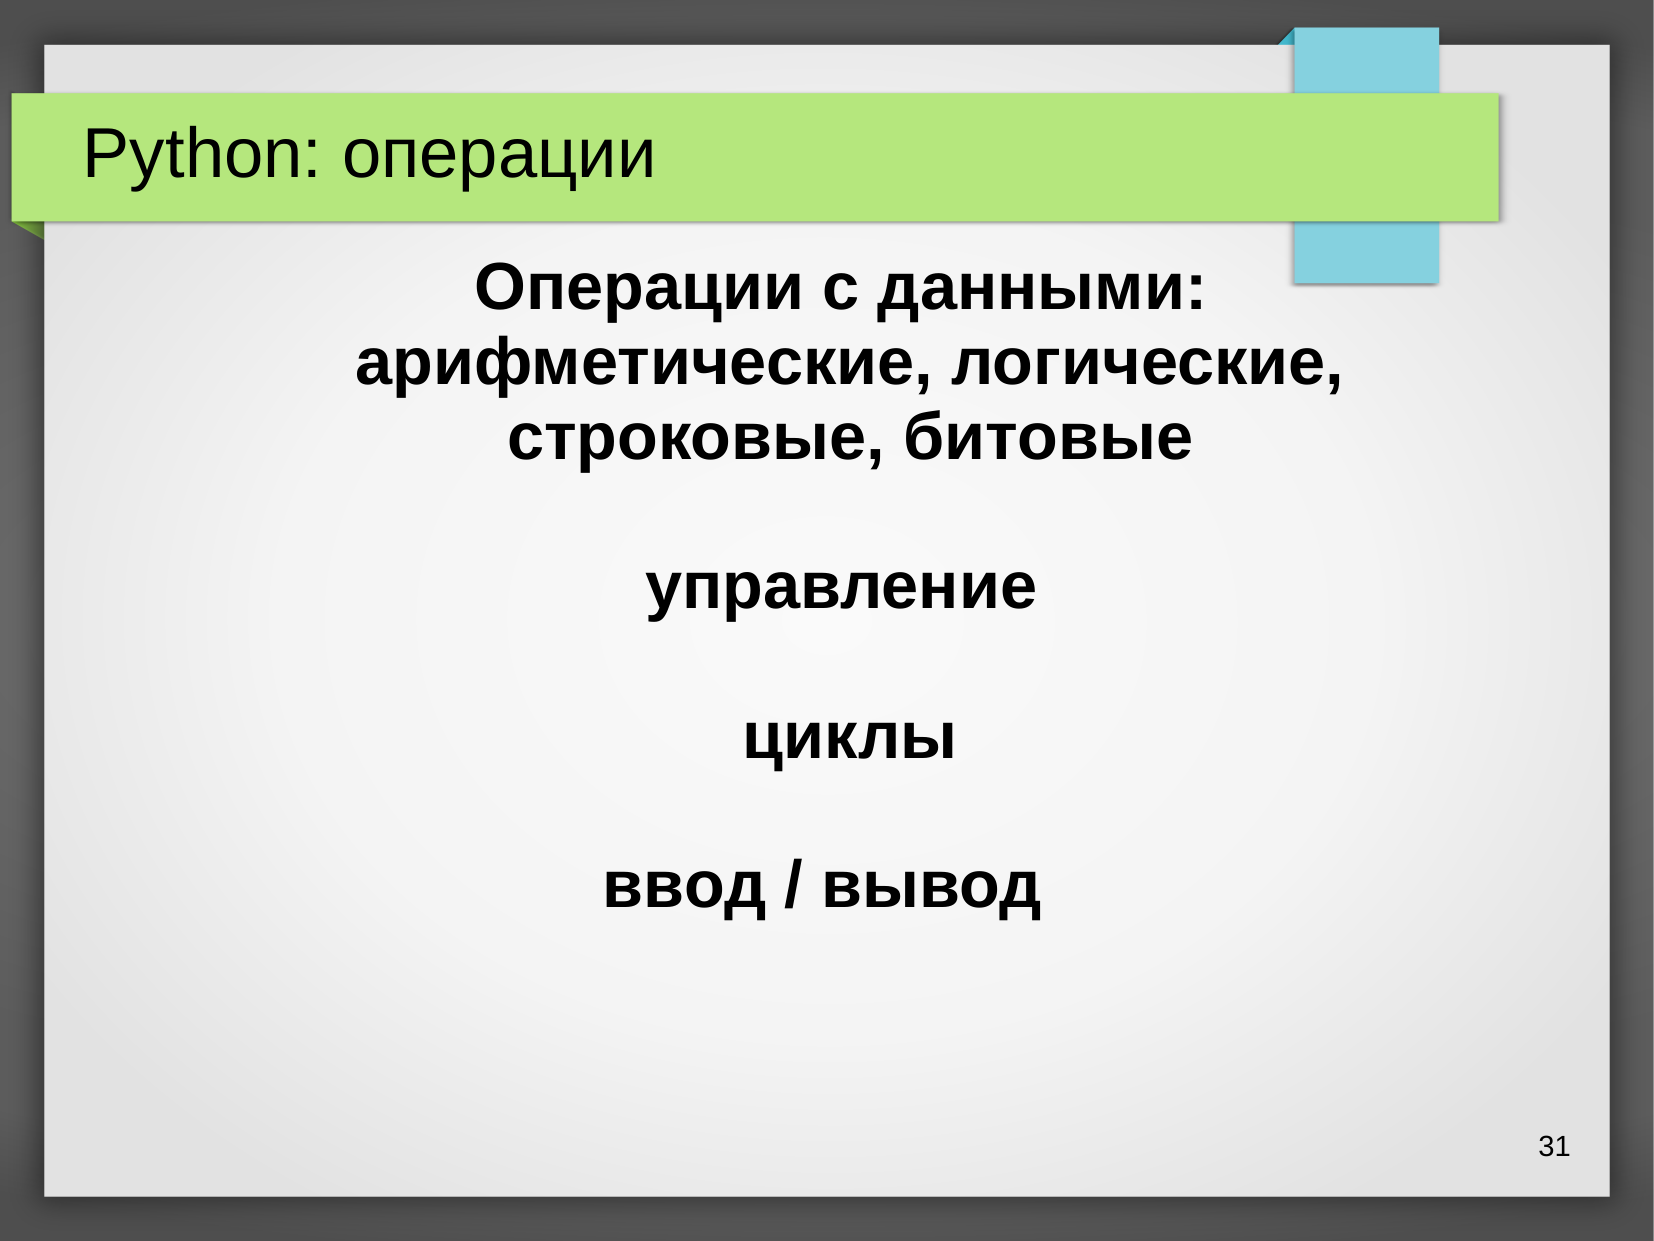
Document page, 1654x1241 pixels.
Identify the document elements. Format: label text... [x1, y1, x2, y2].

picture [0, 0, 1654, 1241]
title Python: операции [82, 49, 1571, 257]
text_box Операции с данными: арифметические, логические, cтроковые, битовые управление циклы ввод / вывод [165, 174, 1536, 1147]
